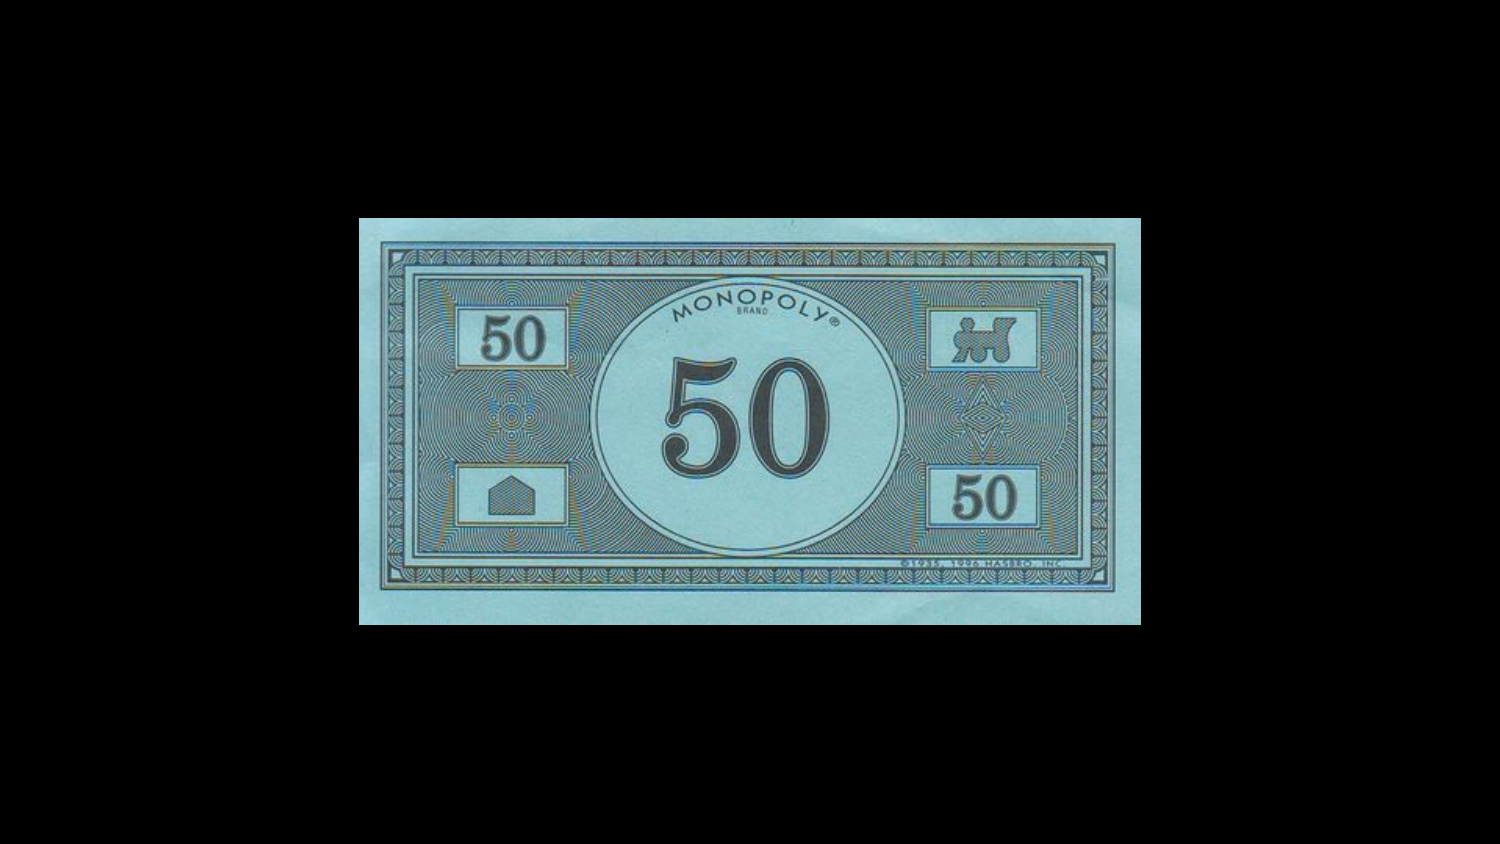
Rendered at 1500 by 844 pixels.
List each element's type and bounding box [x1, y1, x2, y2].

picture [359, 218, 1141, 625]
